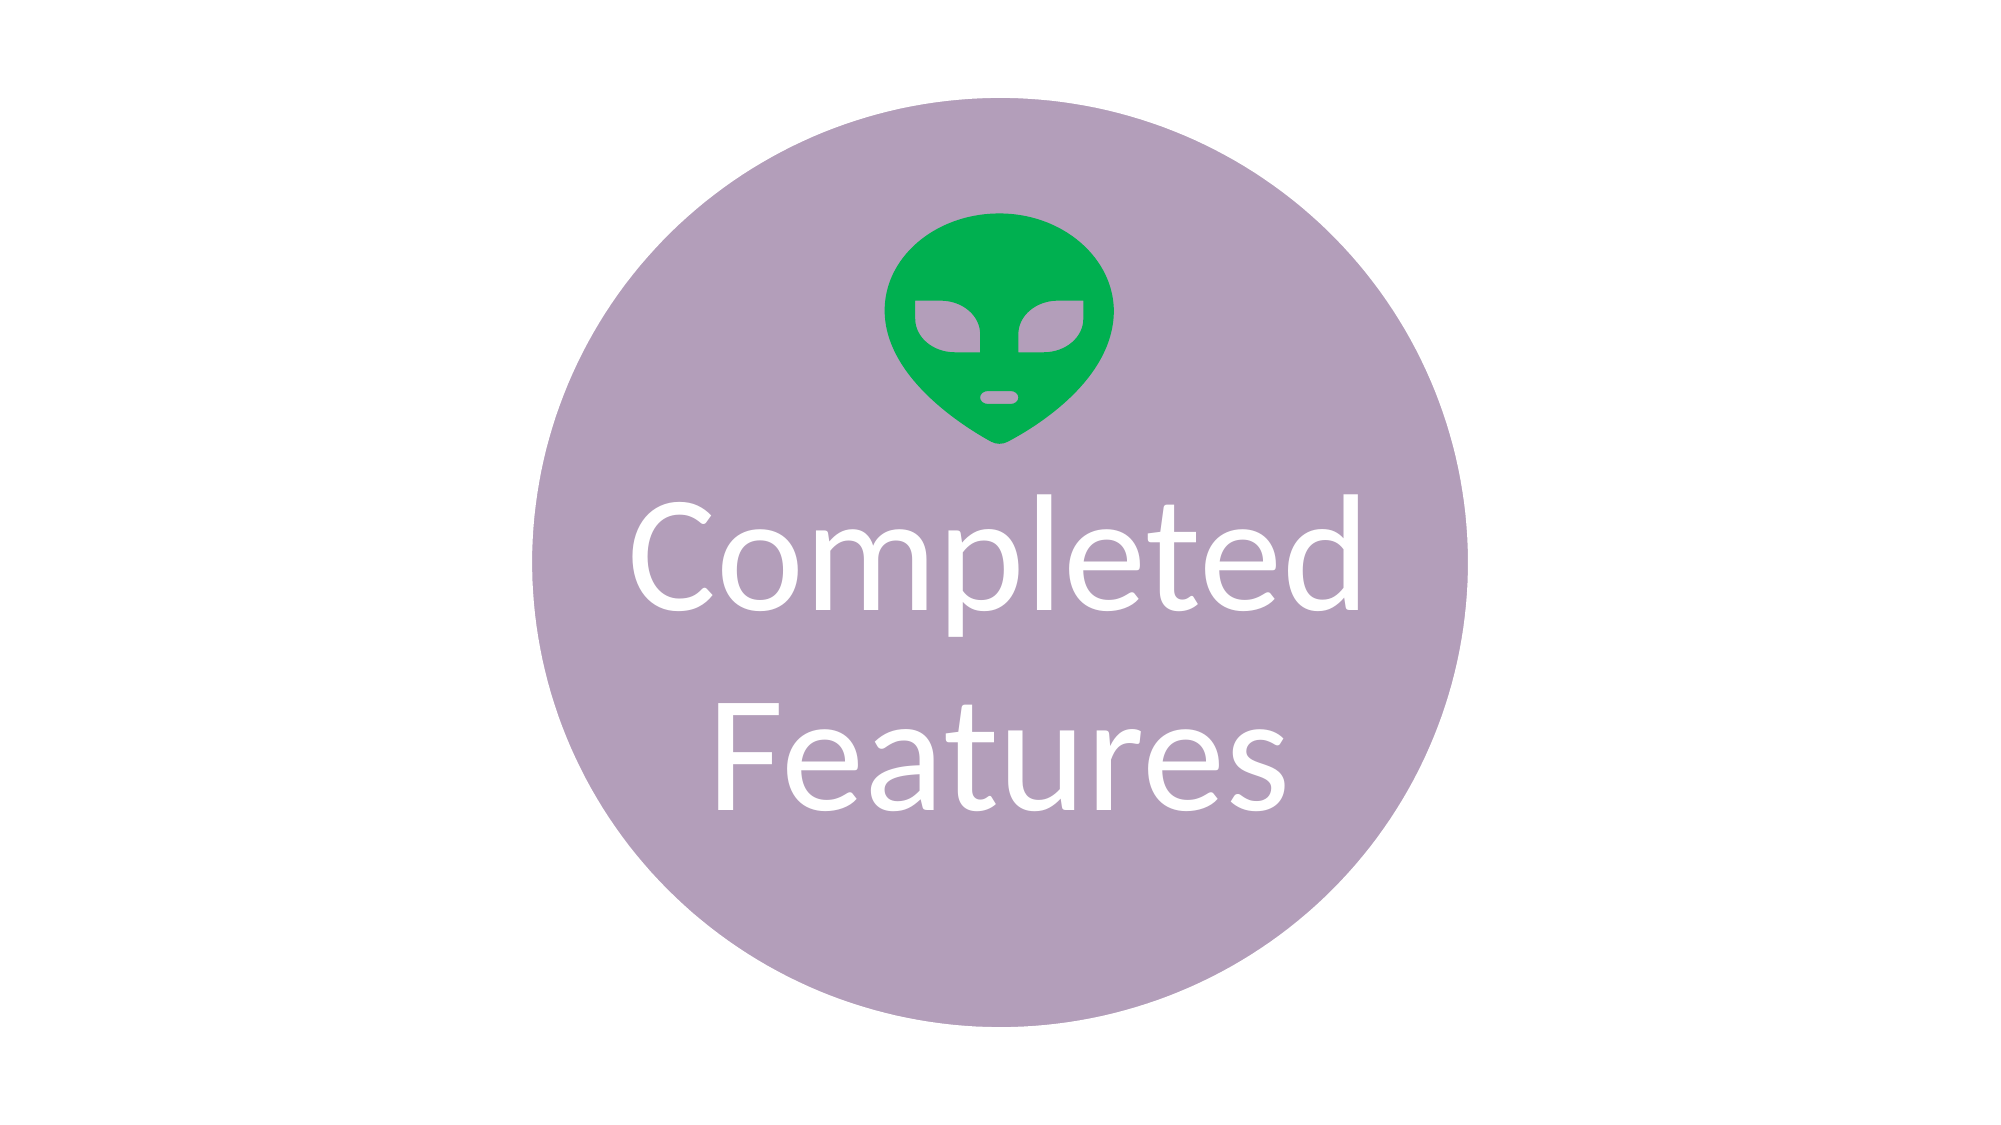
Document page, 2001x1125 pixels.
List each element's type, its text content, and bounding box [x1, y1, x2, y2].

text_box [623, 856, 1377, 1038]
text_box Completed Features [608, 436, 1390, 856]
picture [813, 169, 1185, 484]
text_box [521, 87, 1479, 838]
